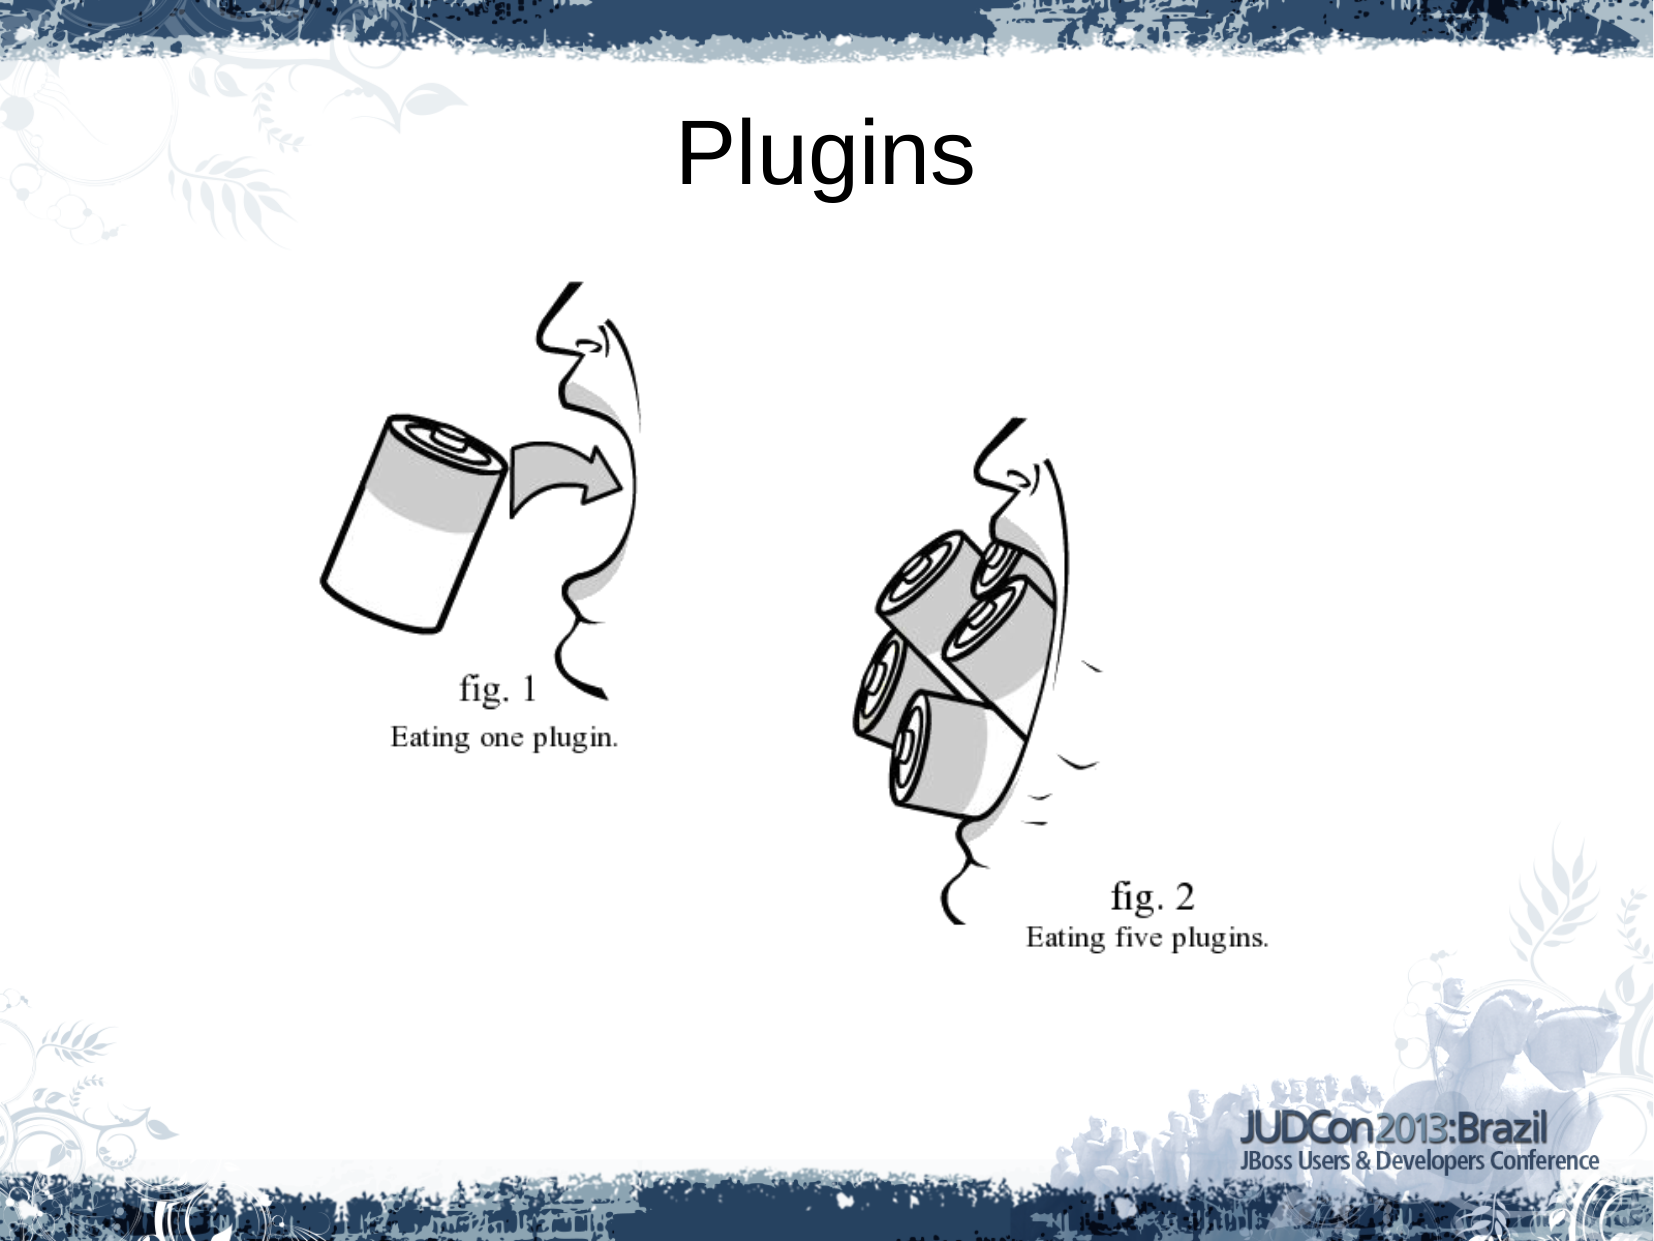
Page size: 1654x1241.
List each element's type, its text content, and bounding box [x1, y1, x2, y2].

picture [0, 0, 1654, 1241]
title Plugins [82, 49, 1571, 257]
